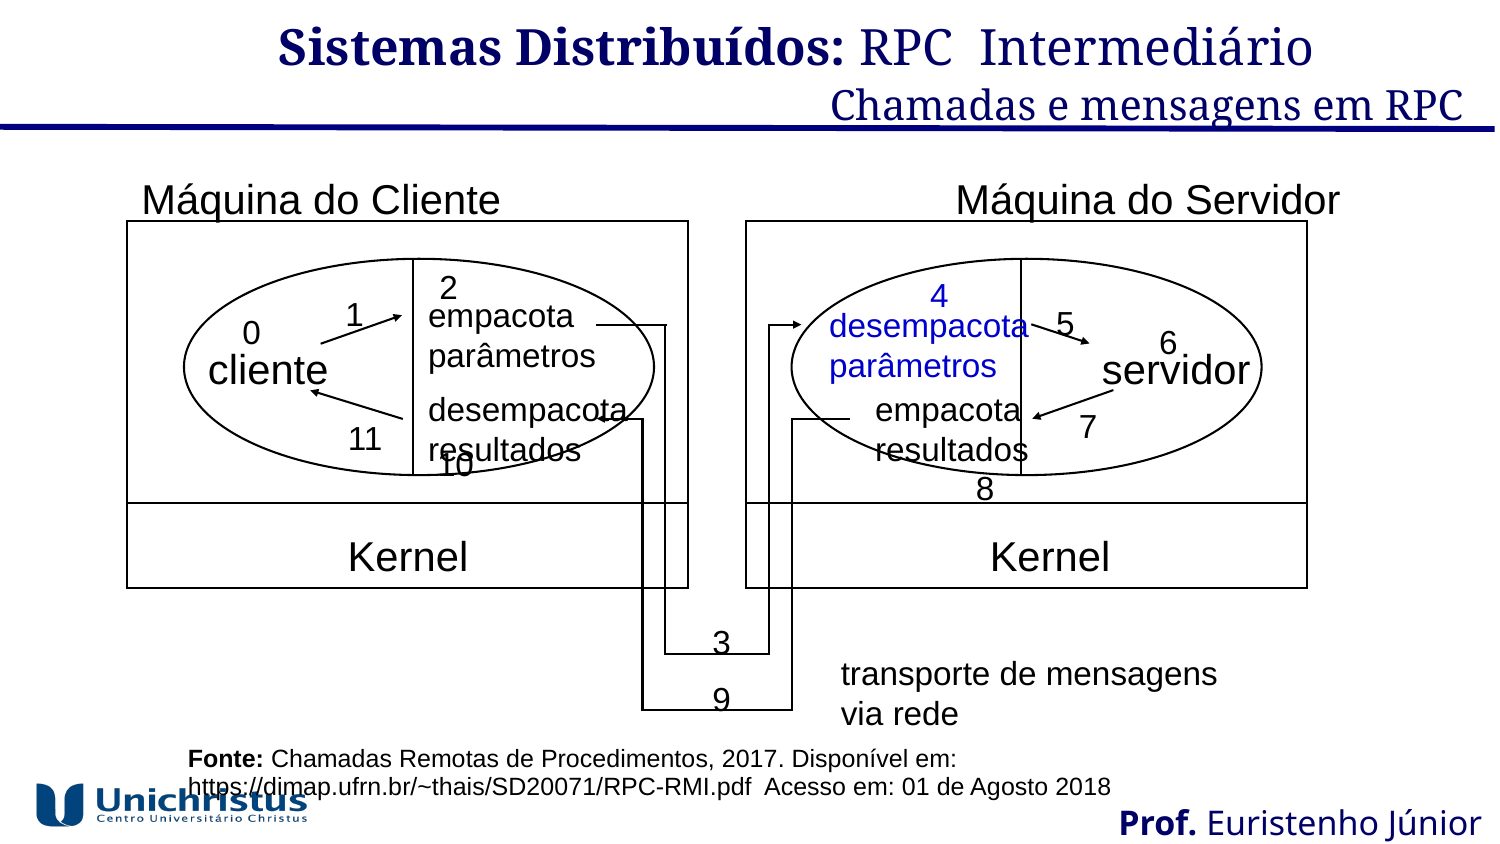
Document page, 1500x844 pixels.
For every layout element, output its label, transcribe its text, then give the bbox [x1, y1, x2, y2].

text_box 6 [1144, 313, 1193, 369]
text_box 7 [1064, 397, 1113, 454]
text_box Fonte: Chamadas Remotas de Procedimentos, 2017. Disponível em: https://dimap.ufrn.br/~thais/SD20071/RPC-RMI.pdf Acesso em: 01 de Agosto 2018 [173, 737, 1376, 808]
text_box 5 [1041, 294, 1090, 350]
text_box empacota resultados [860, 380, 1044, 477]
text_box Máquina do Cliente [126, 164, 517, 231]
text_box 3 [697, 613, 746, 670]
text_box desempacota parâmetros [814, 296, 1045, 392]
text_box Chamadas e mensagens em RPC [815, 68, 1500, 179]
picture [32, 781, 311, 828]
text_box empacota parâmetros [413, 287, 615, 383]
text_box 1 [330, 285, 379, 341]
text_box servidor [1196, 364, 1207, 382]
text_box 9 [697, 670, 746, 726]
text_box servidor [1087, 335, 1266, 401]
text_box desempacota resultados [413, 380, 643, 477]
text_box 0 [227, 303, 276, 360]
text_box 8 [961, 459, 1010, 515]
text_box transporte de mensagens via rede [826, 644, 1234, 740]
text_box Kernel [974, 522, 1126, 588]
text_box 2 [424, 258, 473, 287]
text_box 10 [422, 435, 490, 491]
text_box 11 [333, 409, 398, 465]
text_box Máquina do Servidor [940, 179, 1356, 231]
text_box Sistemas Distribuídos: RPC Intermediário [264, 4, 1324, 78]
text_box Prof. Euristenho Júnior [1103, 791, 1500, 844]
text_box cliente [193, 335, 344, 401]
text_box Kernel [333, 522, 484, 588]
text_box 4 [915, 266, 964, 322]
